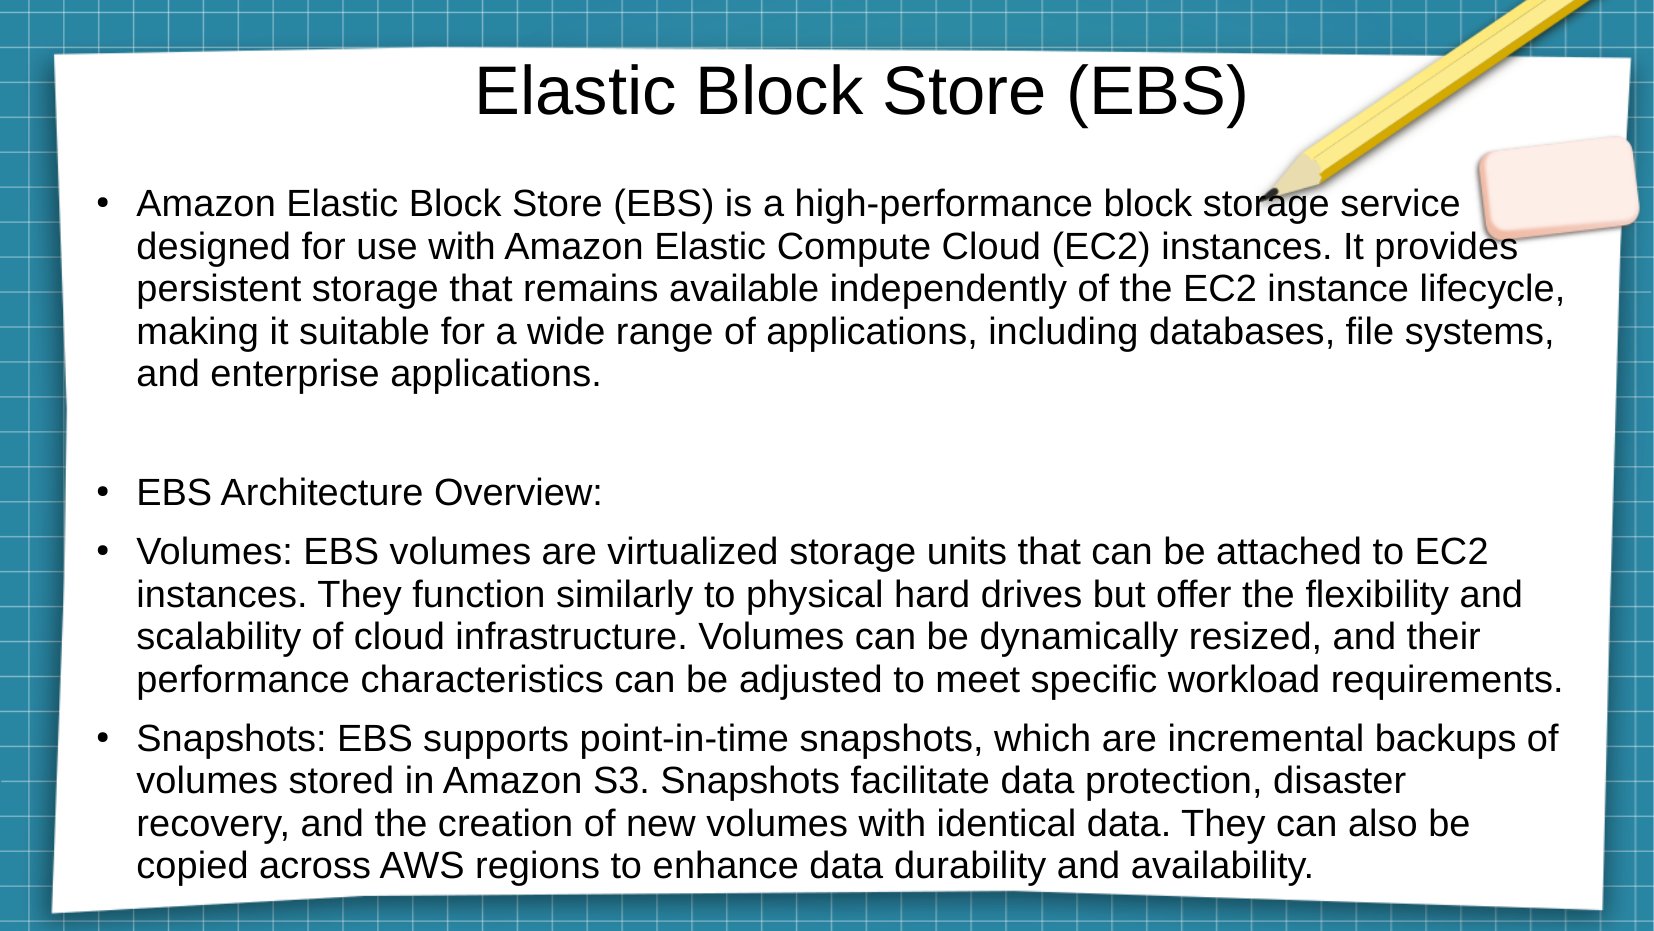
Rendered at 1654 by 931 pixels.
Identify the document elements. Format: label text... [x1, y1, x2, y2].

list Amazon Elastic Block Store (EBS) is a high-performance block storage service designed for use with Amazon Elastic Compute Cloud (EC2) instances. It provides persistent storage that remains available independently of the EC2 instance lifecycle, making it suitable for a wide range of applications, including databases, file systems, and enterprise applications. EBS Architecture Overview: Volumes: EBS volumes are virtualized storage units that can be attached to EC2 instances. They function similarly to physical hard drives but offer the flexibility and scalability of cloud infrastructure. Volumes can be dynamically resized, and their performance characteristics can be adjusted to meet specific workload requirements. Snapshots: EBS supports point-in-time snapshots, which are incremental backups of volumes stored in Amazon S3. Snapshots facilitate data protection, disaster recovery, and the creation of new volumes with identical data. They can also be copied across AWS regions to enhance data durability and availability. [82, 182, 1571, 889]
picture [0, 0, 1654, 931]
title Elastic Block Store (EBS) [82, 13, 1571, 169]
